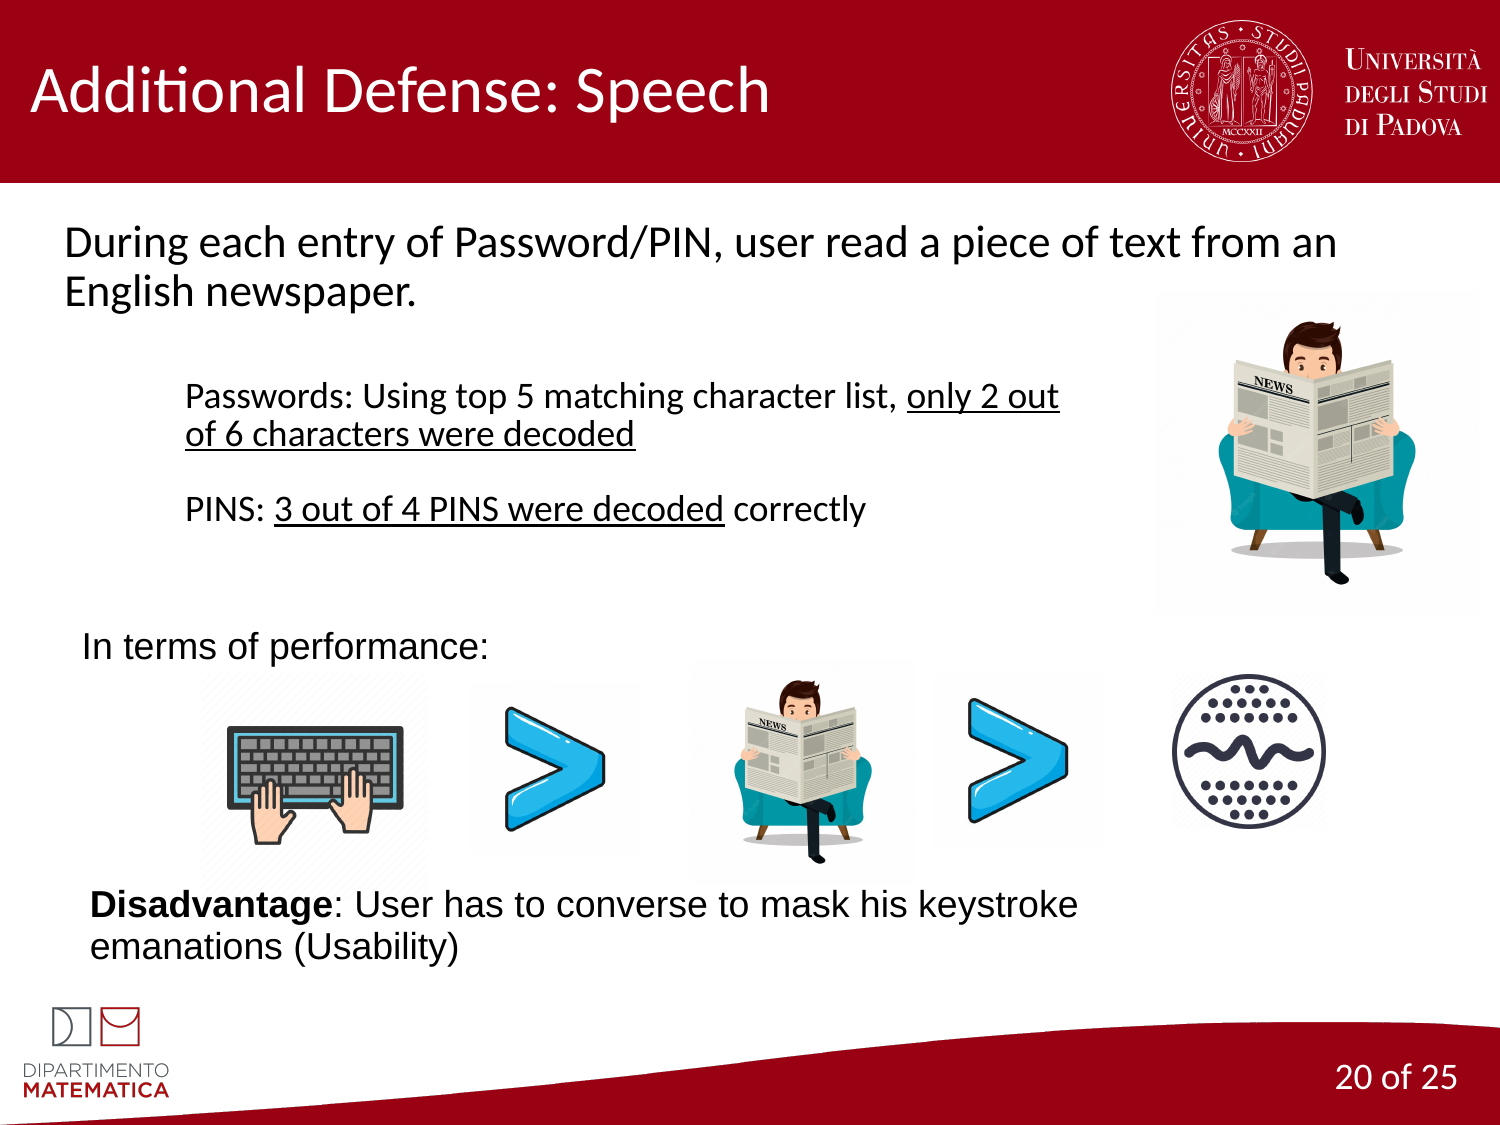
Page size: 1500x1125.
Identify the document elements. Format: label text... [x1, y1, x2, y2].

text_box In terms of performance: [66, 618, 631, 676]
text_box Disadvantage: User has to converse to mask his keystroke emanations (Usability) [75, 876, 1216, 976]
title Additional Defense: Speech [0, 0, 1159, 183]
picture [469, 683, 641, 856]
picture [0, 1007, 1500, 1125]
picture [1172, 674, 1326, 829]
picture [932, 674, 1104, 847]
slide_number <number> of 25 [1136, 1044, 1474, 1104]
picture [1155, 291, 1479, 616]
picture [690, 659, 916, 876]
text_box Passwords: Using top 5 matching character list, only 2 out of 6 characters were decoded PINS: 3 out of 4 PINS were decoded correctly [170, 372, 1086, 539]
list During each entry of Password/PIN, user read a piece of text from an English newspaper. [0, 210, 1468, 496]
picture [1171, 20, 1487, 162]
picture [202, 674, 428, 876]
